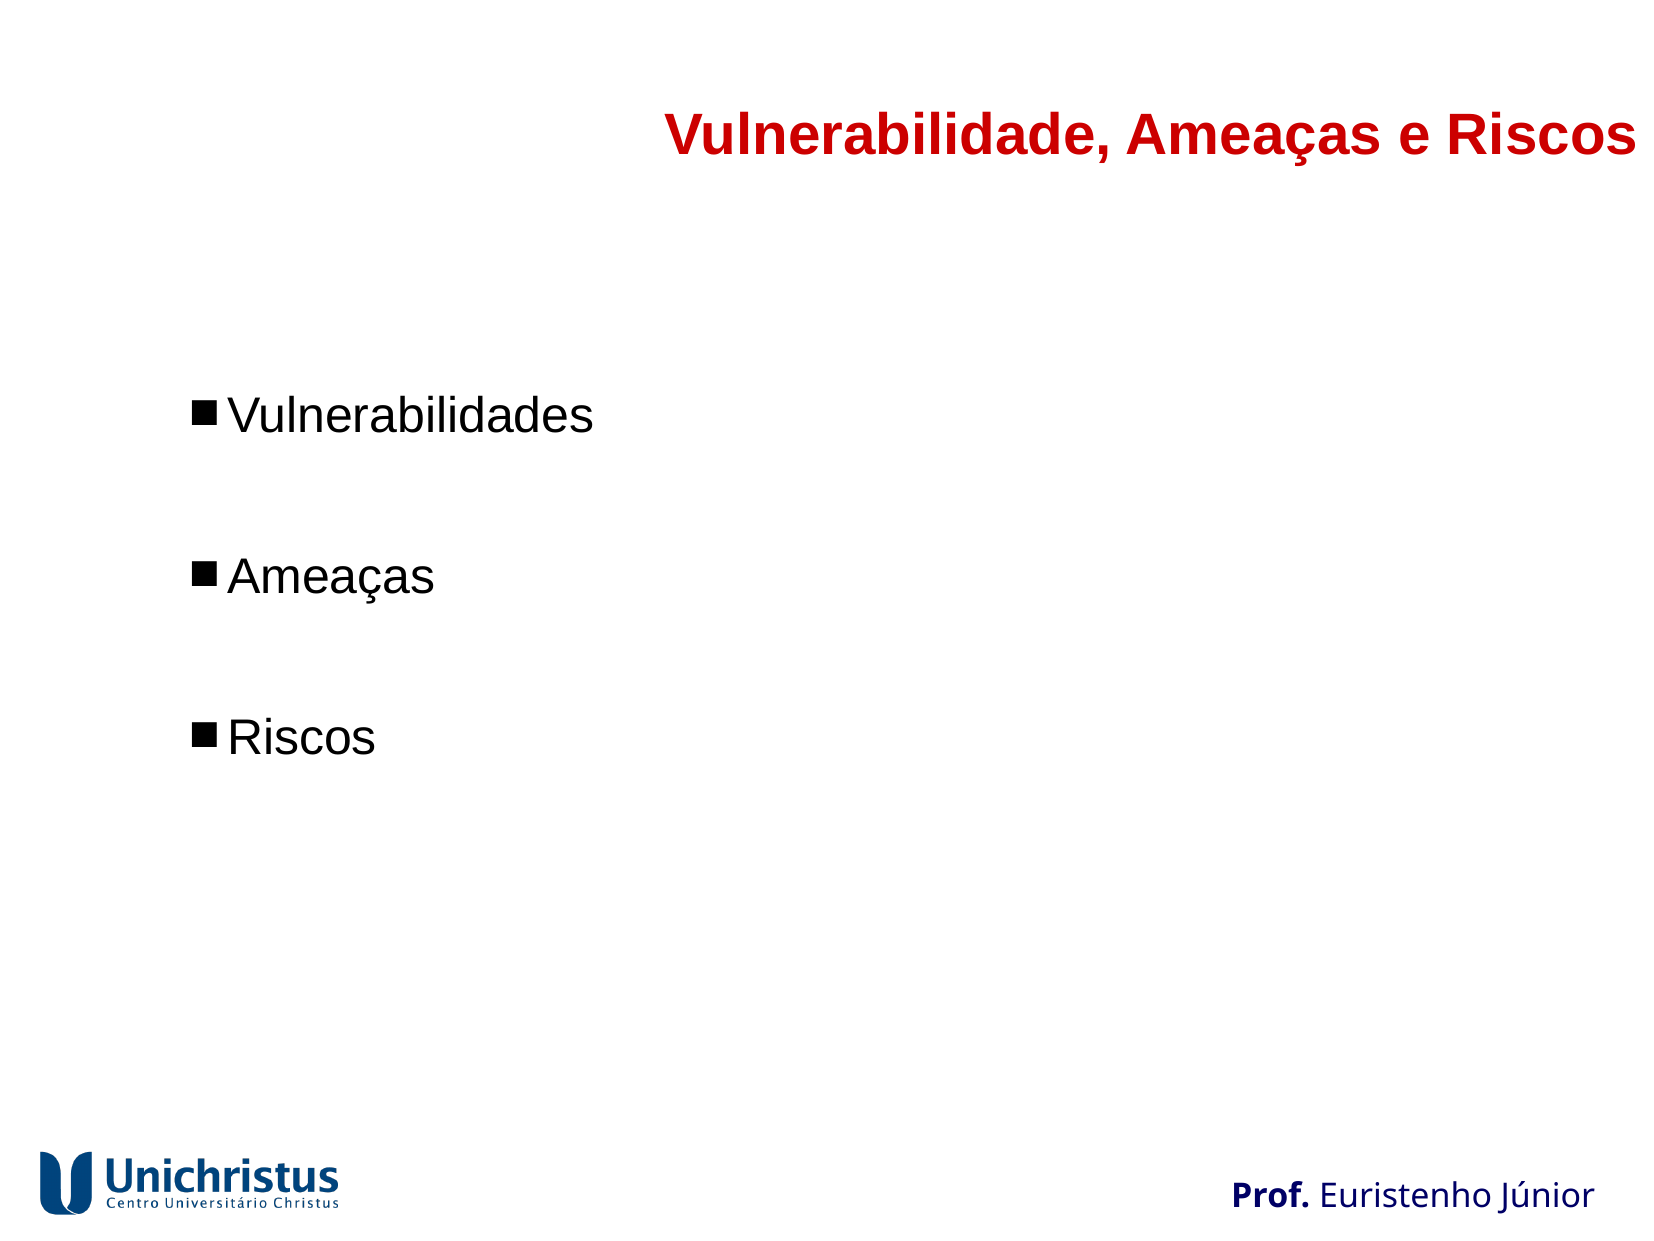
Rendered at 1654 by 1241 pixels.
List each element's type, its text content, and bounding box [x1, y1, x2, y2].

text_box Prof. Euristenho Júnior [1216, 1163, 1654, 1224]
picture [35, 1148, 343, 1217]
text_box Vulnerabilidade, Ameaças e Riscos [649, 94, 1654, 175]
text_box Vulnerabilidades Ameaças Riscos [177, 379, 1524, 773]
